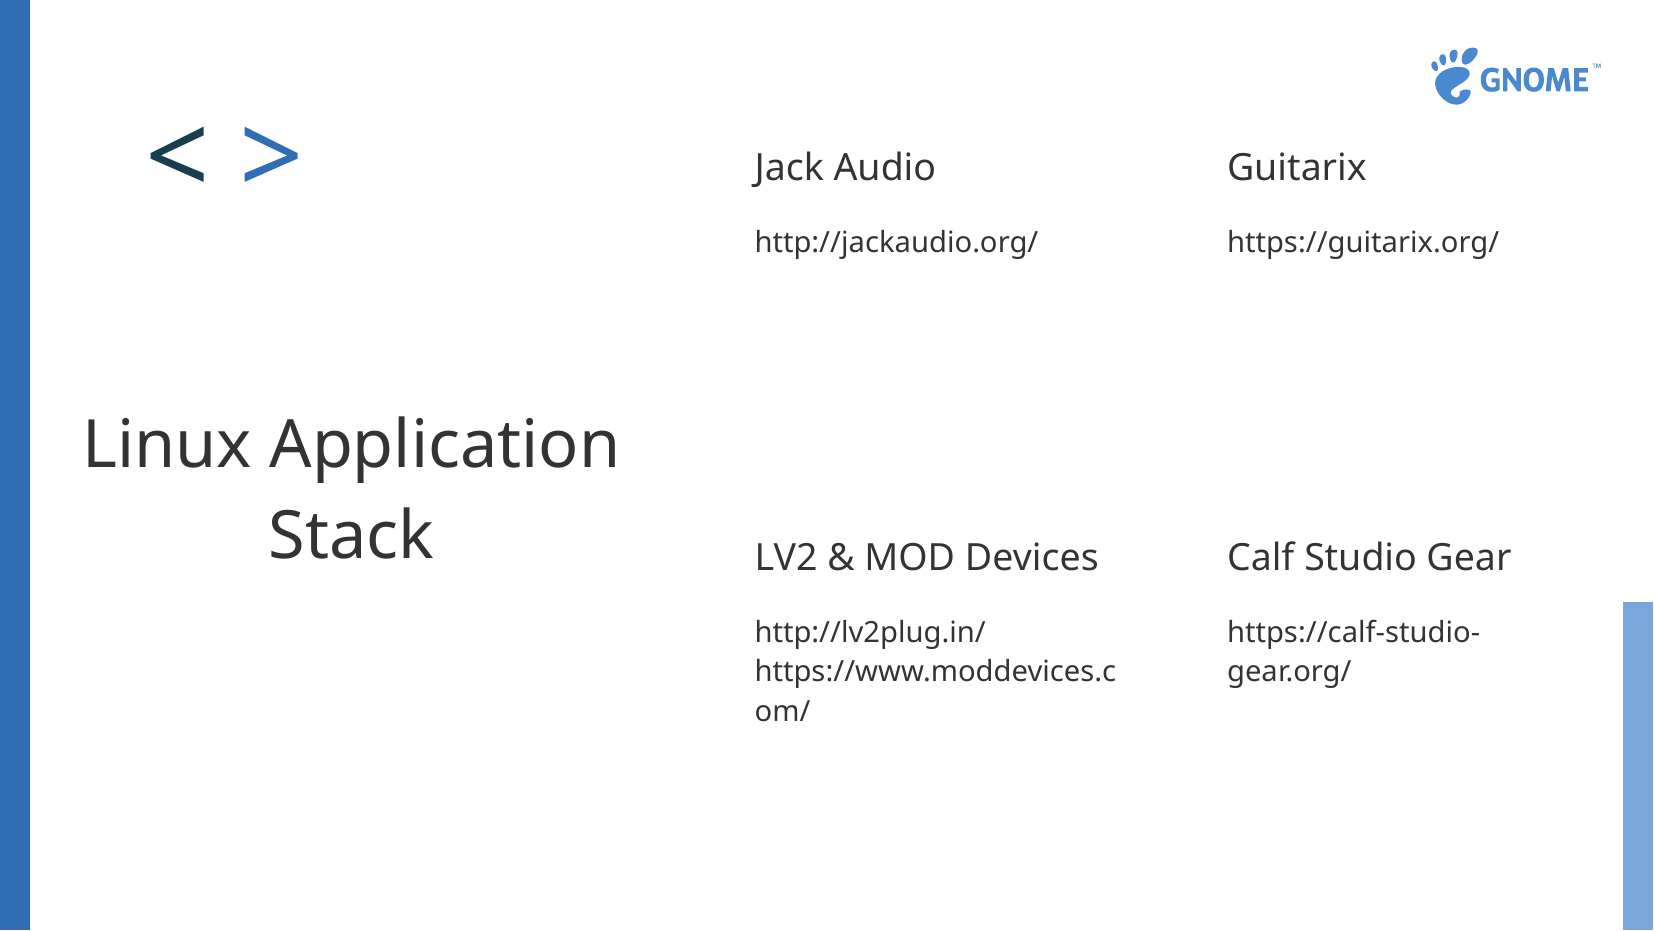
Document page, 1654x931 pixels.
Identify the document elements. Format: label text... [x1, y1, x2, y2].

list Guitarix https://guitarix.org/ [1156, 140, 1601, 499]
list < > [75, 75, 340, 241]
list Jack Audio http://jackaudio.org/ [683, 140, 1129, 499]
list Calf Studio Gear https://calf-studio-gear.org/ [1156, 530, 1601, 889]
list LV2 & MOD Devices http://lv2plug.in/ https://www.moddevices.com/ [683, 530, 1129, 889]
title Linux Application Stack [70, 217, 634, 757]
